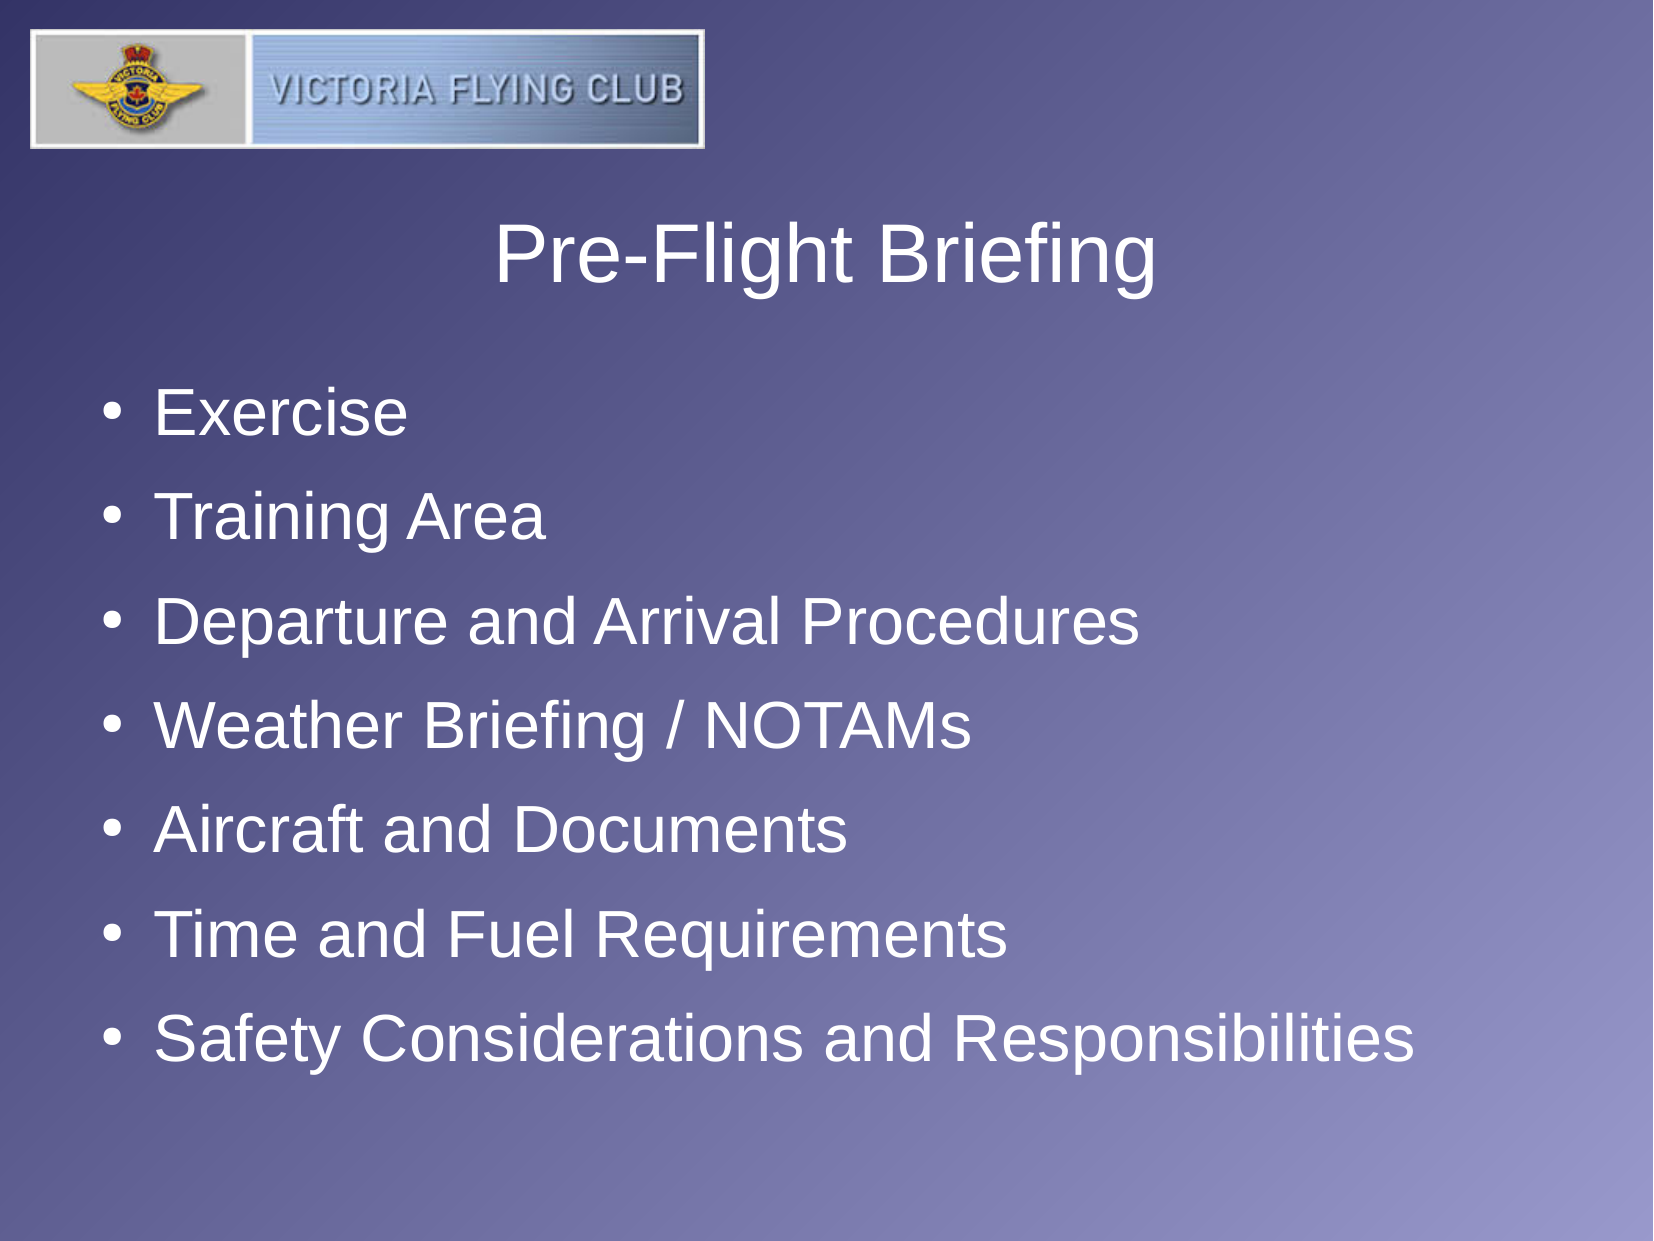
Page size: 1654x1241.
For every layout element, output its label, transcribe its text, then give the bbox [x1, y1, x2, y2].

picture [30, 29, 705, 149]
list Exercise Training Area Departure and Arrival Procedures Weather Briefing / NOTAMs Aircraft and Documents Time and Fuel Requirements Safety Considerations and Responsibilities [82, 375, 1571, 1095]
title Pre-Flight Briefing [82, 150, 1571, 358]
